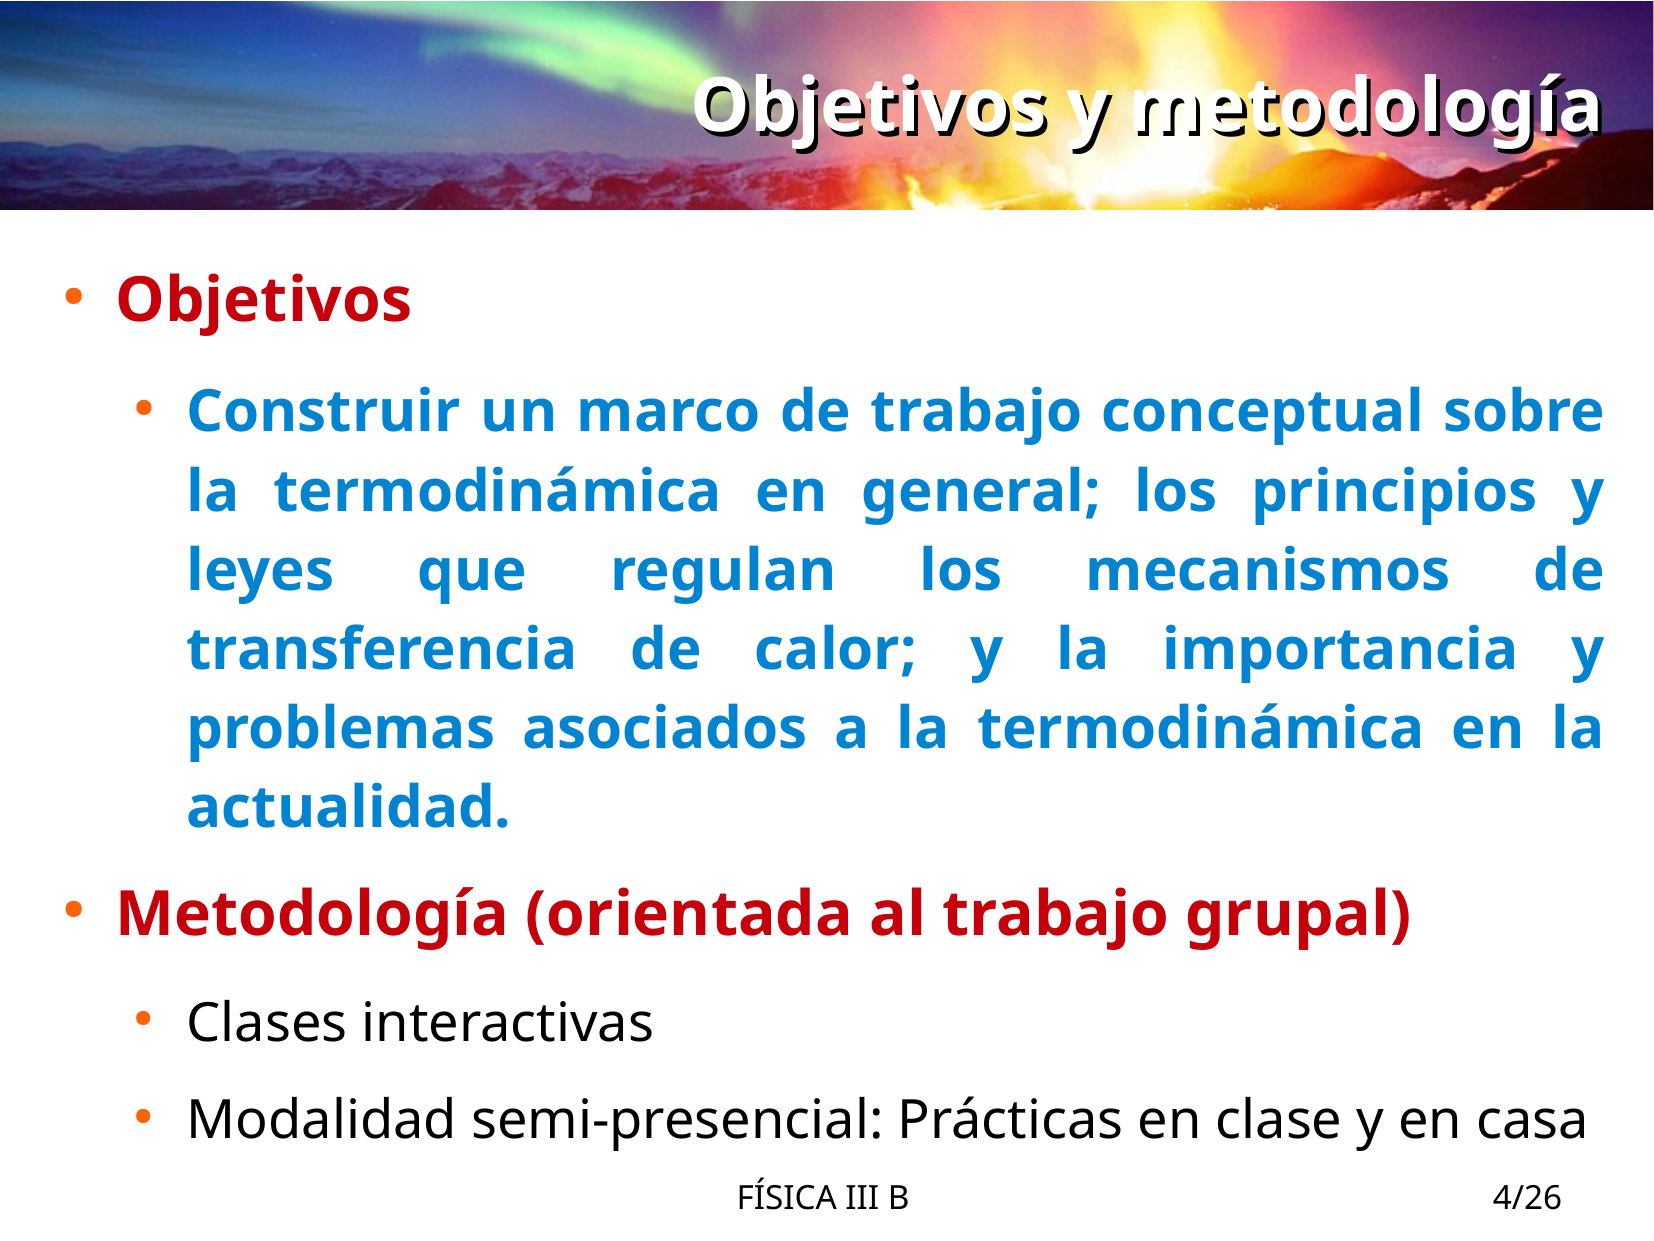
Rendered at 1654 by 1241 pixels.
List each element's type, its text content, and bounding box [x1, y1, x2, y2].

list Objetivos Construir un marco de trabajo conceptual sobre la termodinámica en general; los principios y leyes que regulan los mecanismos de transferencia de calor; y la importancia y problemas asociados a la termodinámica en la actualidad. Metodología (orientada al trabajo grupal) Clases interactivas Modalidad semi-presencial: Prácticas en clase y en casa [45, 255, 1606, 1156]
title Objetivos y metodología [45, 15, 1606, 191]
picture [0, 1, 1654, 210]
